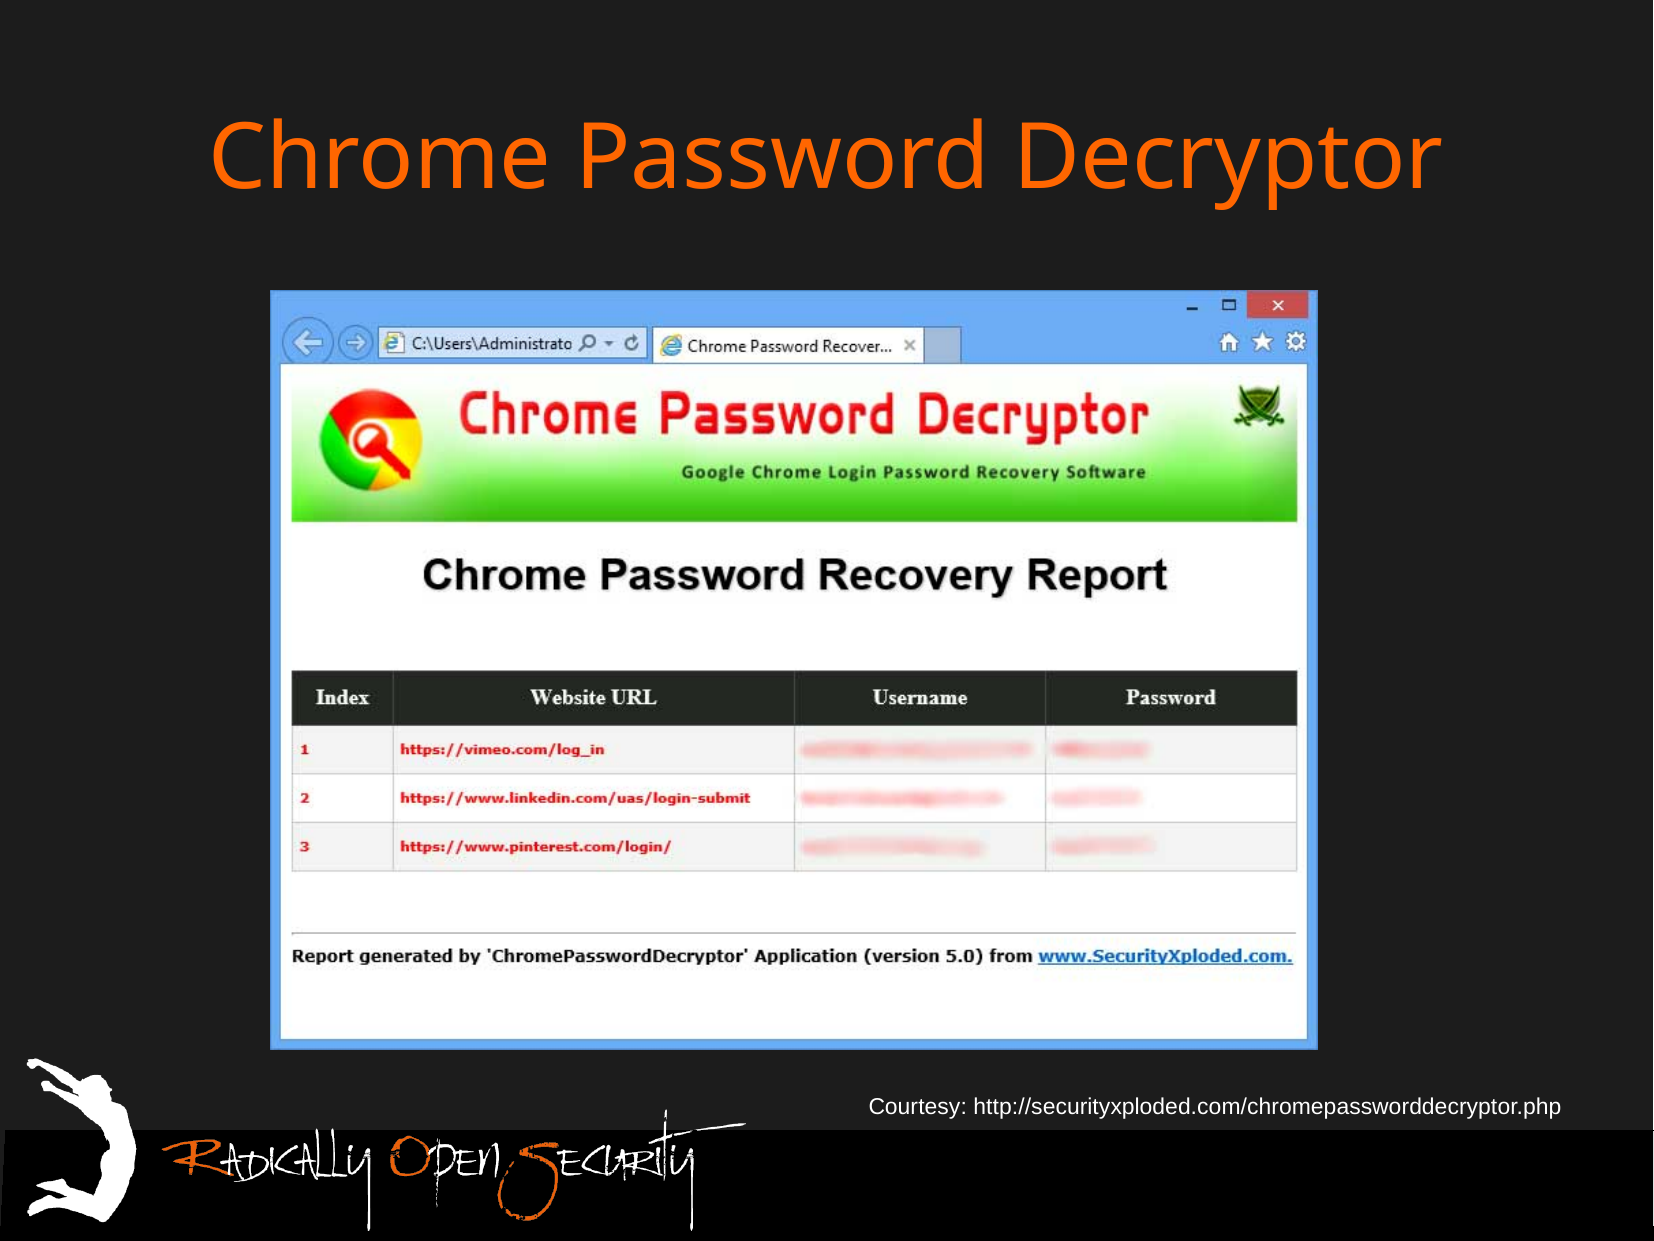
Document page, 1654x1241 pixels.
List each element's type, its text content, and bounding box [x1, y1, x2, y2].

title Chrome Password Decryptor [82, 49, 1571, 257]
text_box Courtesy: http://securityxploded.com/chromepassworddecryptor.php [853, 1086, 1647, 1129]
picture [0, 290, 1318, 1241]
